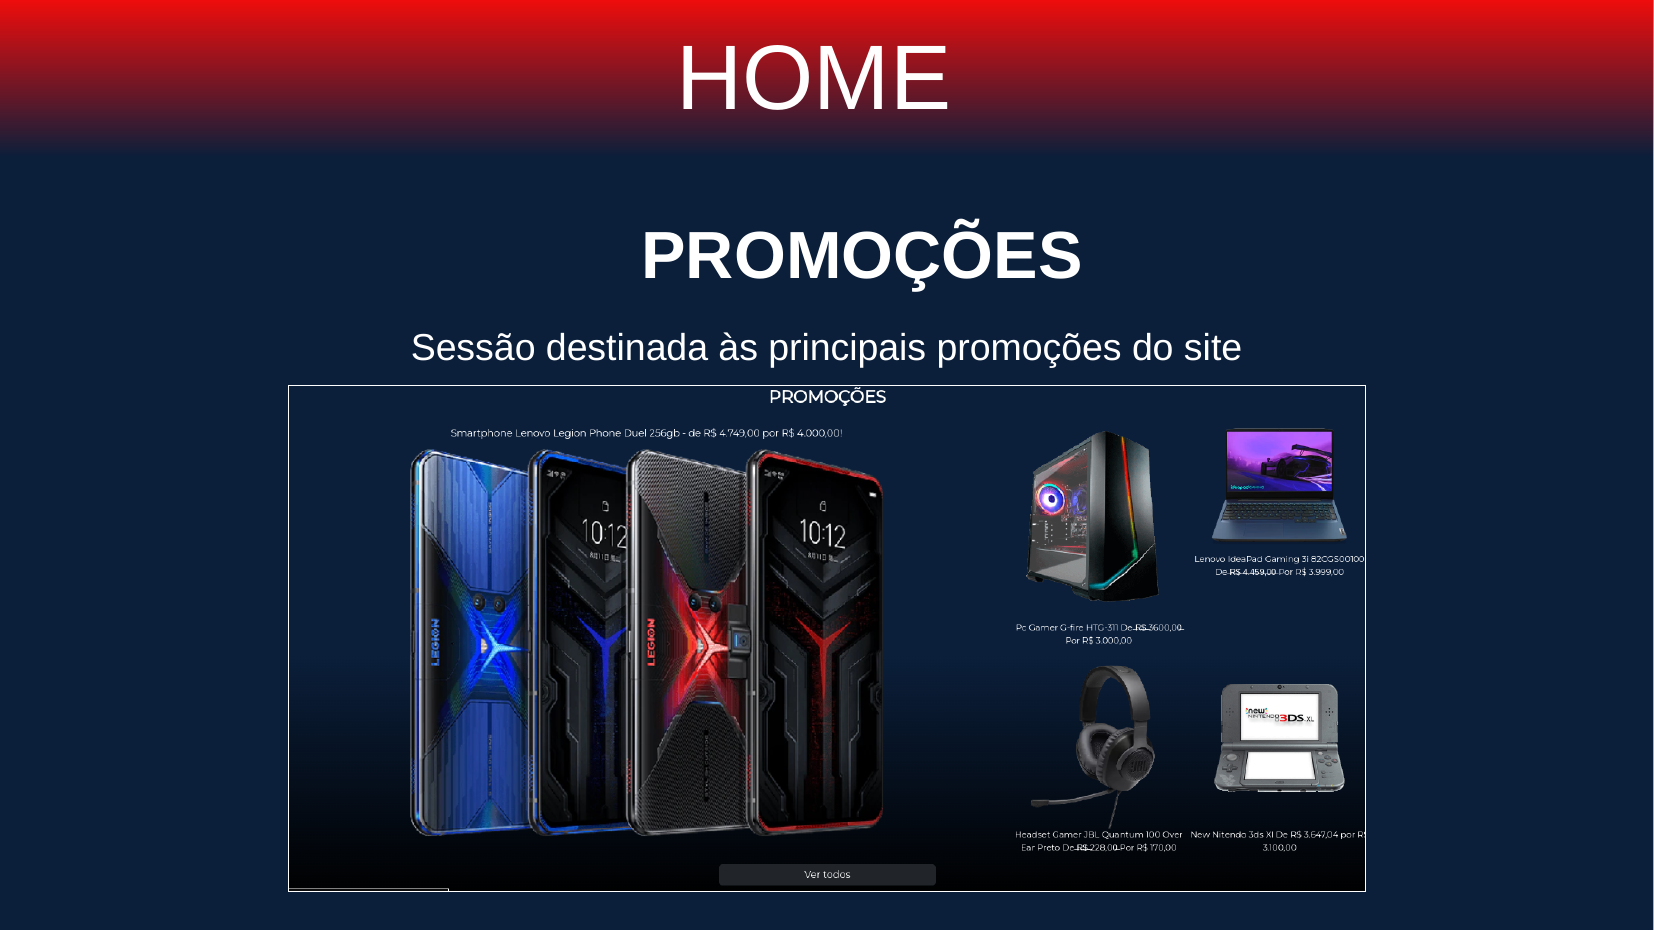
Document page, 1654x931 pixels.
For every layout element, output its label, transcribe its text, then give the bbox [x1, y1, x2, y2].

text_box Sessão destinada às principais promoções do site [73, 318, 1580, 414]
picture [288, 385, 1366, 892]
list PROMOÇÕES [442, 217, 1211, 318]
title HOME [0, 0, 1654, 156]
